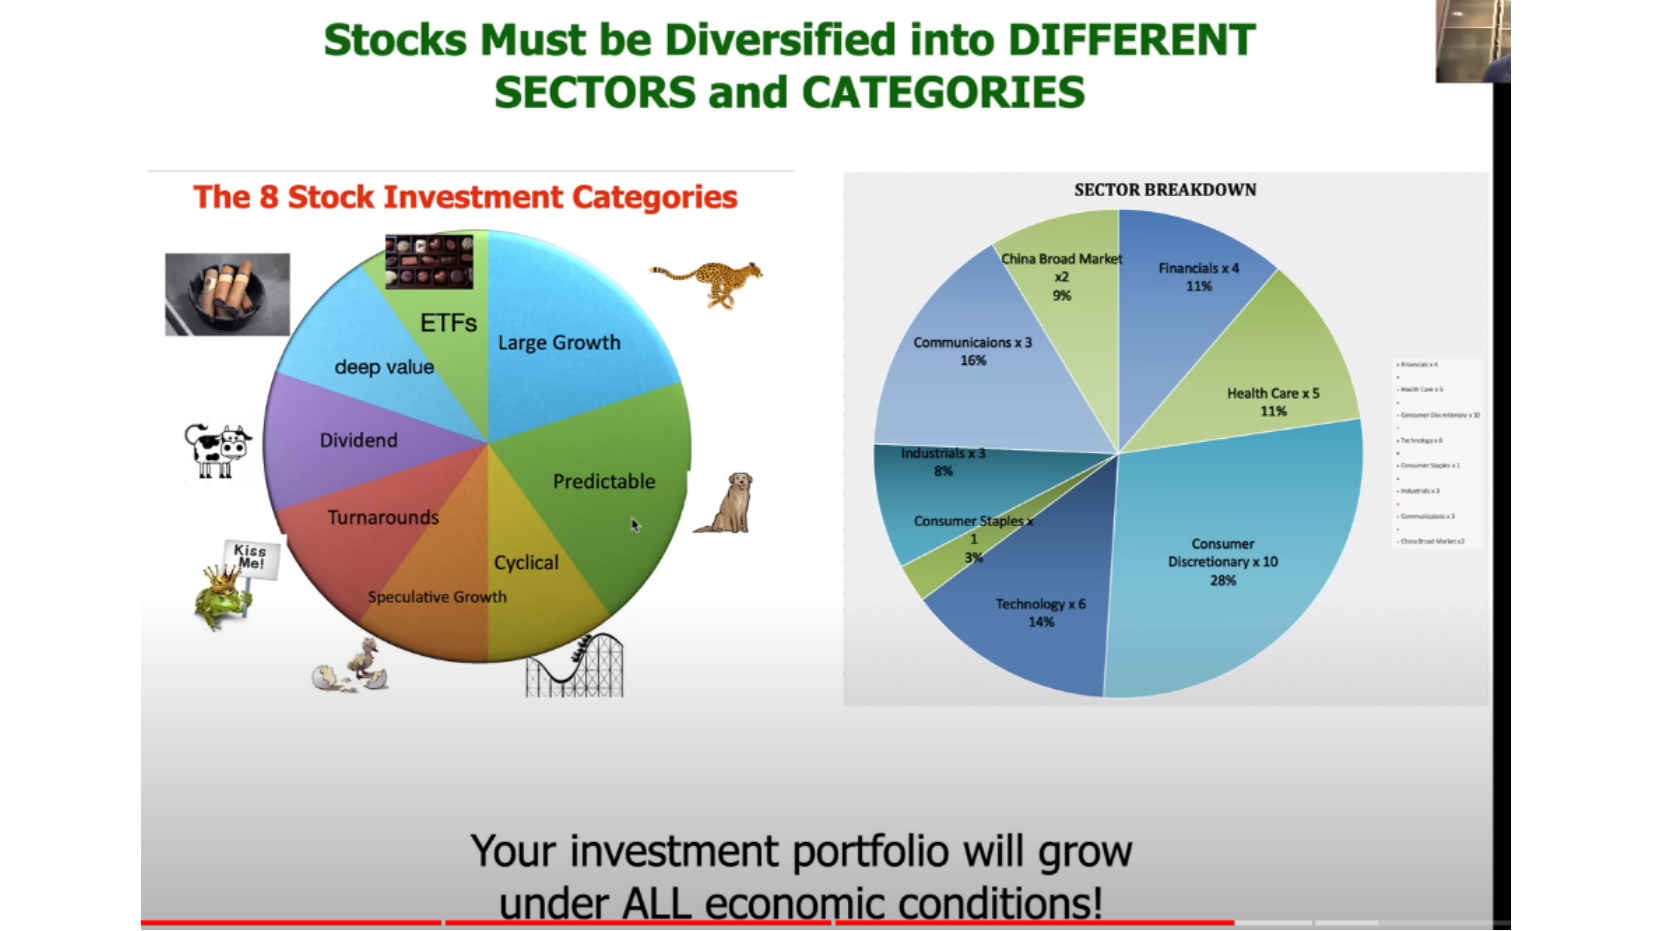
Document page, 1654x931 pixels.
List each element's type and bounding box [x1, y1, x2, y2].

picture [141, 0, 1511, 930]
